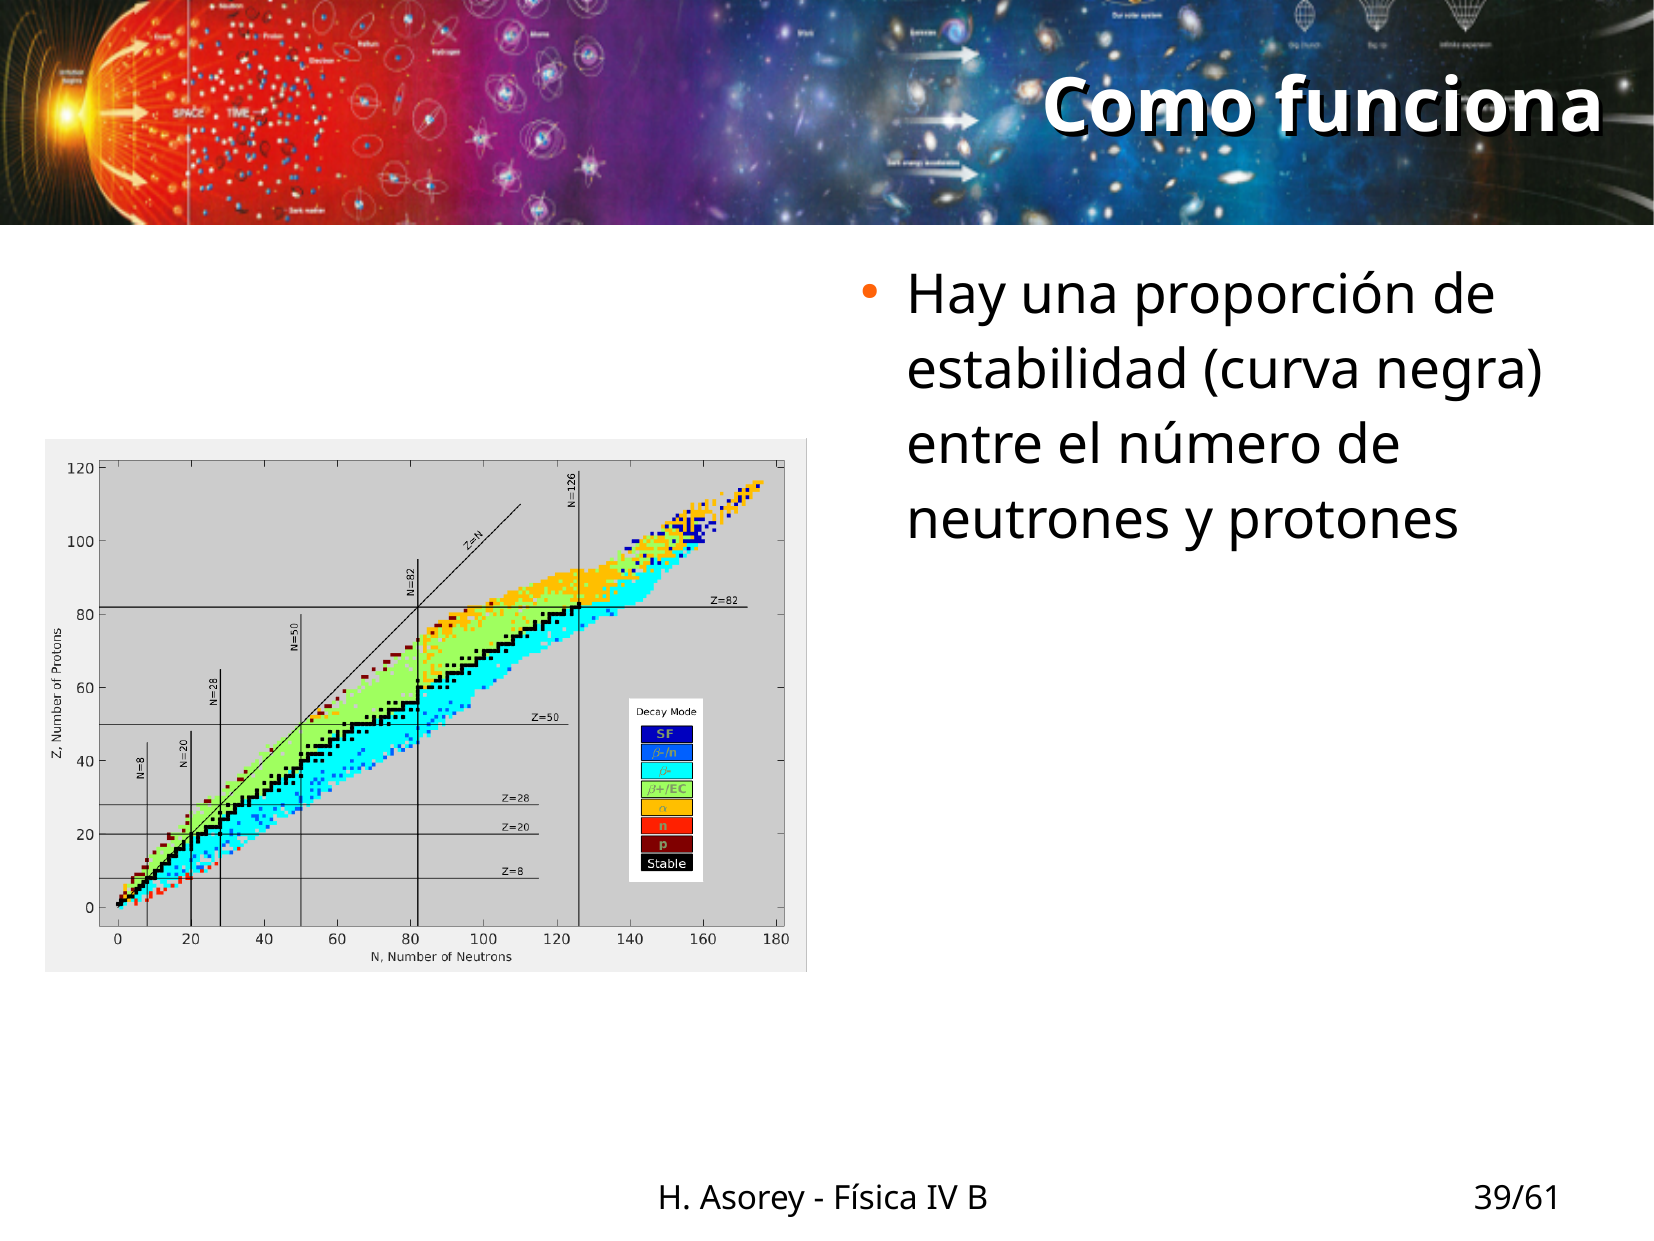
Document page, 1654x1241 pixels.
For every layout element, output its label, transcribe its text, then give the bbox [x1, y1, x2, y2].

picture [0, 0, 1654, 225]
title Como funciona [45, 15, 1606, 191]
list Hay una proporción de estabilidad (curva negra) entre el número de neutrones y protones [844, 255, 1606, 1156]
picture [45, 438, 807, 972]
